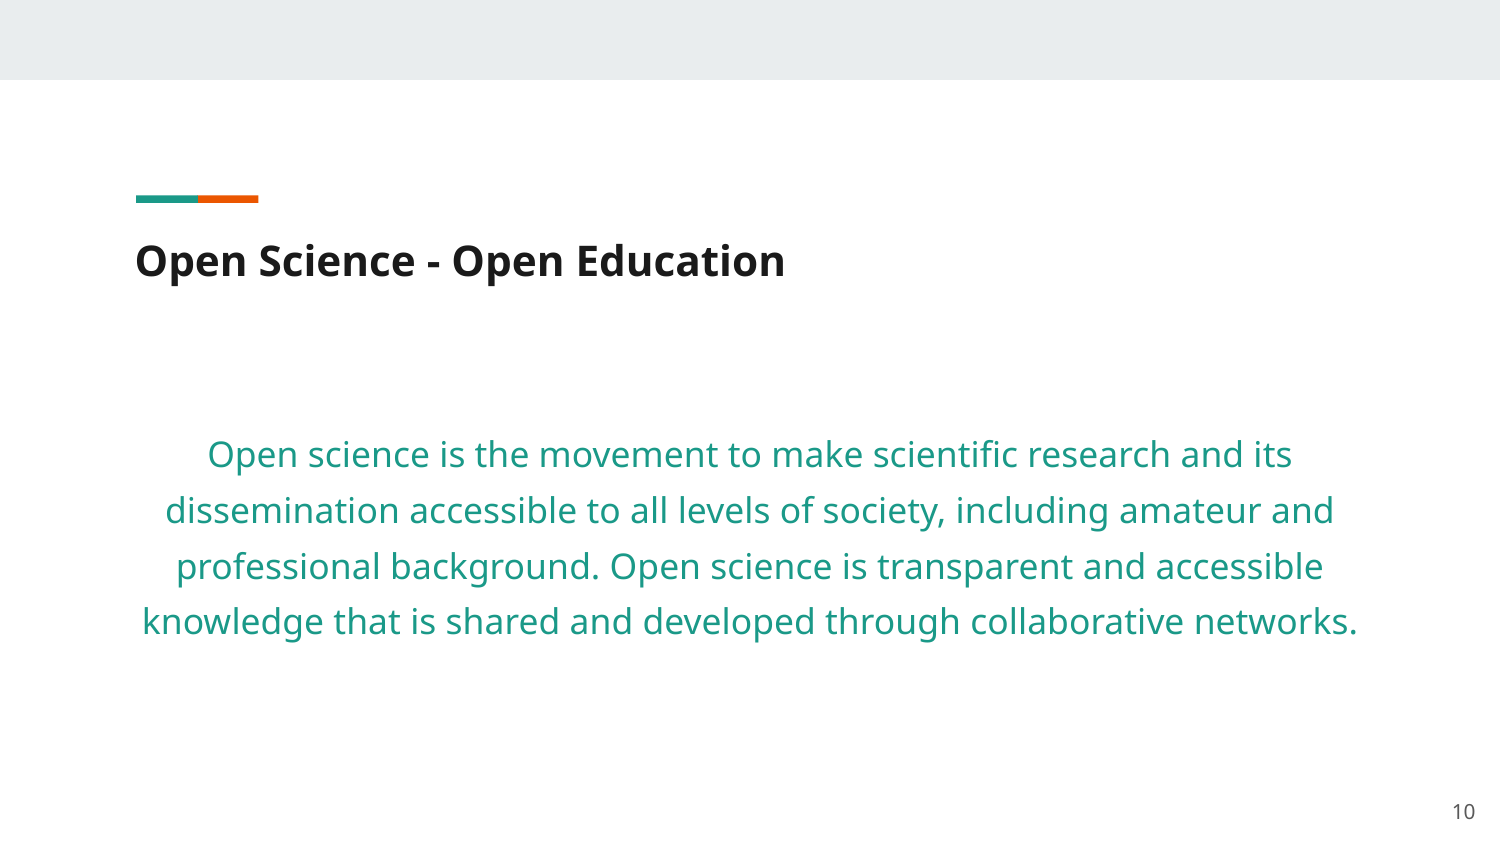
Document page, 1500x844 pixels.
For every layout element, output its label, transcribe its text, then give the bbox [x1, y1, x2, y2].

slide_number <number> [1400, 779, 1491, 844]
title Open Science - Open Education [119, 216, 1381, 305]
list Open science is the movement to make scientific research and its dissemination accessible to all levels of society, including amateur and professional background. Open science is transparent and accessible knowledge that is shared and developed through collaborative networks. [119, 407, 1381, 718]
